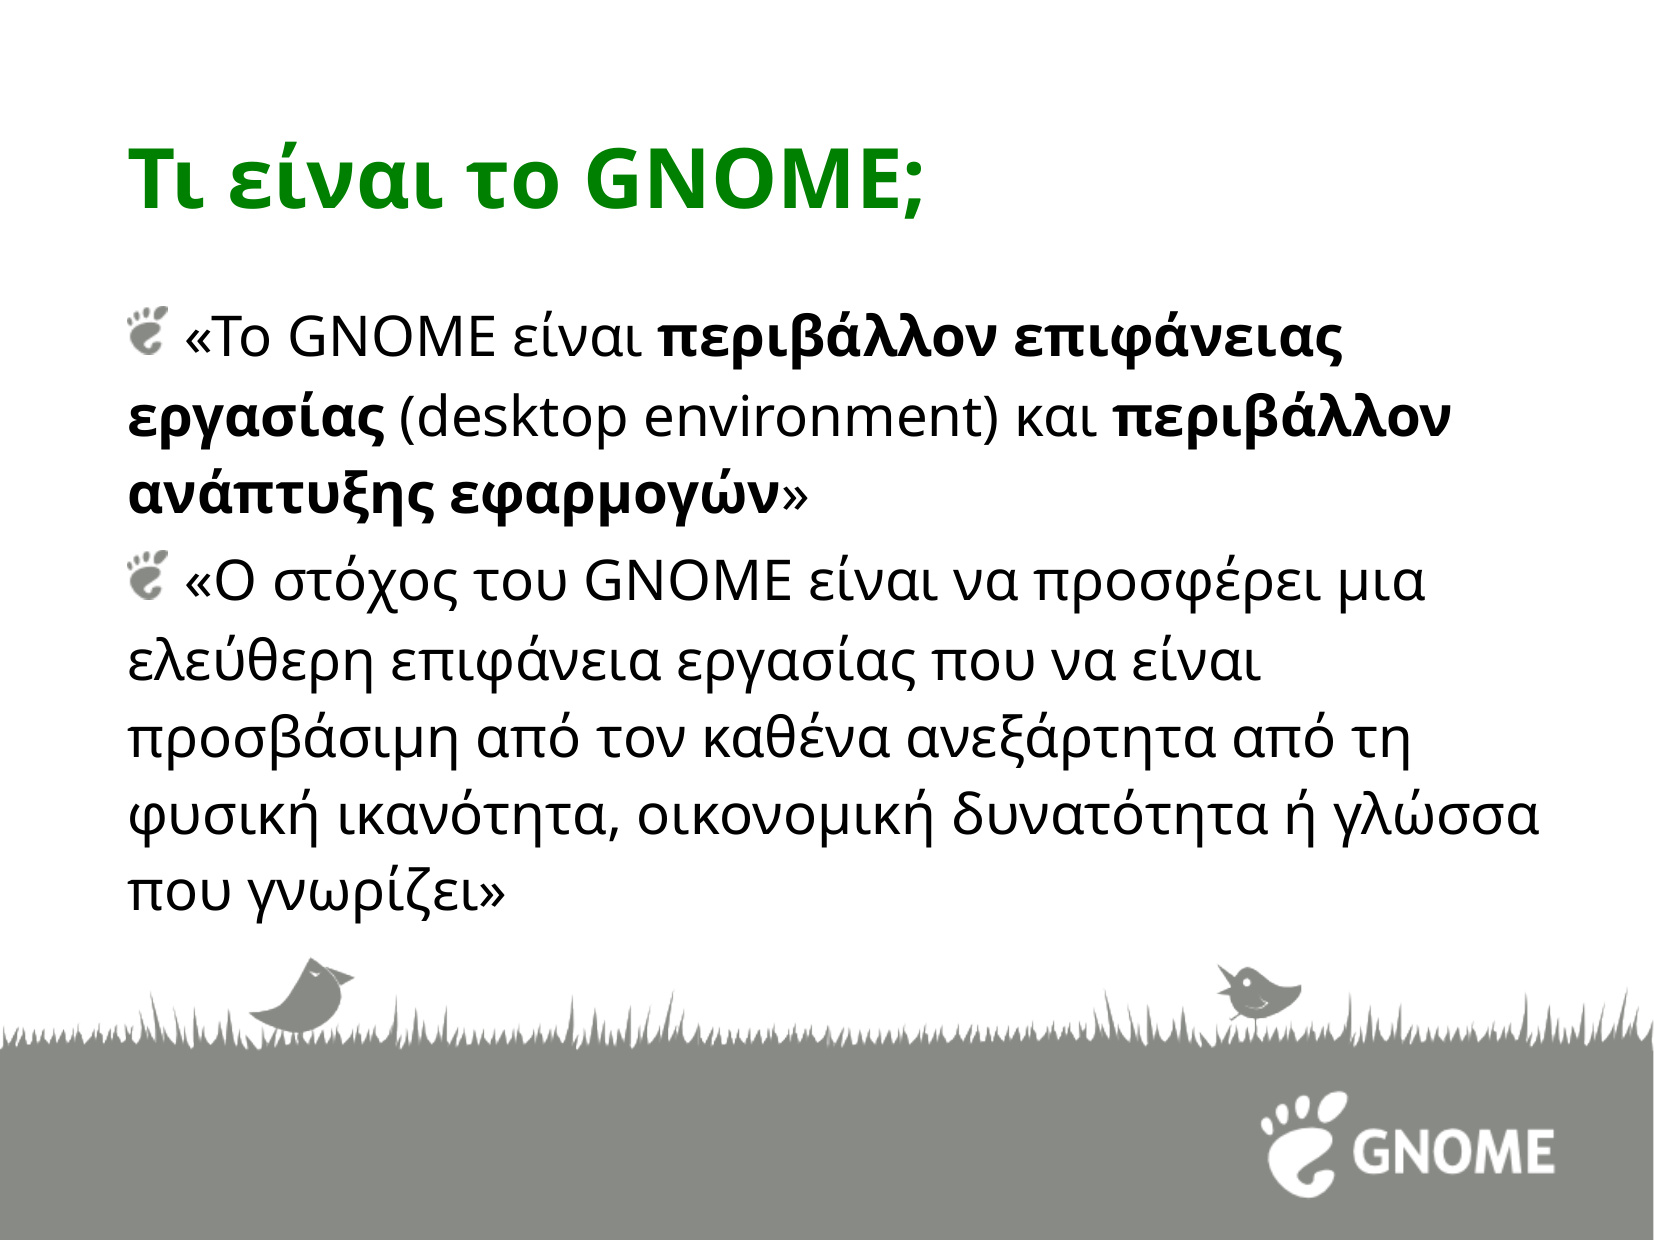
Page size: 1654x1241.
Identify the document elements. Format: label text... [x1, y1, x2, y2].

picture [0, 0, 1654, 1241]
text_box «Το GNOME είναι περιβάλλον επιφάνειας εργασίας (desktop environment) και περιβάλλον ανάπτυξης εφαρμογών» «Ο στόχος του GNOME είναι να προσφέρει μια ελεύθερη επιφάνεια εργασίας που να είναι προσβάσιμη από τον καθένα ανεξάρτητα από τη φυσική ικανότητα, οικονομική δυνατότητα ή γλώσσα που γνωρίζει» [112, 277, 1613, 862]
text_box Τι είναι το GNOME; [112, 112, 1276, 239]
